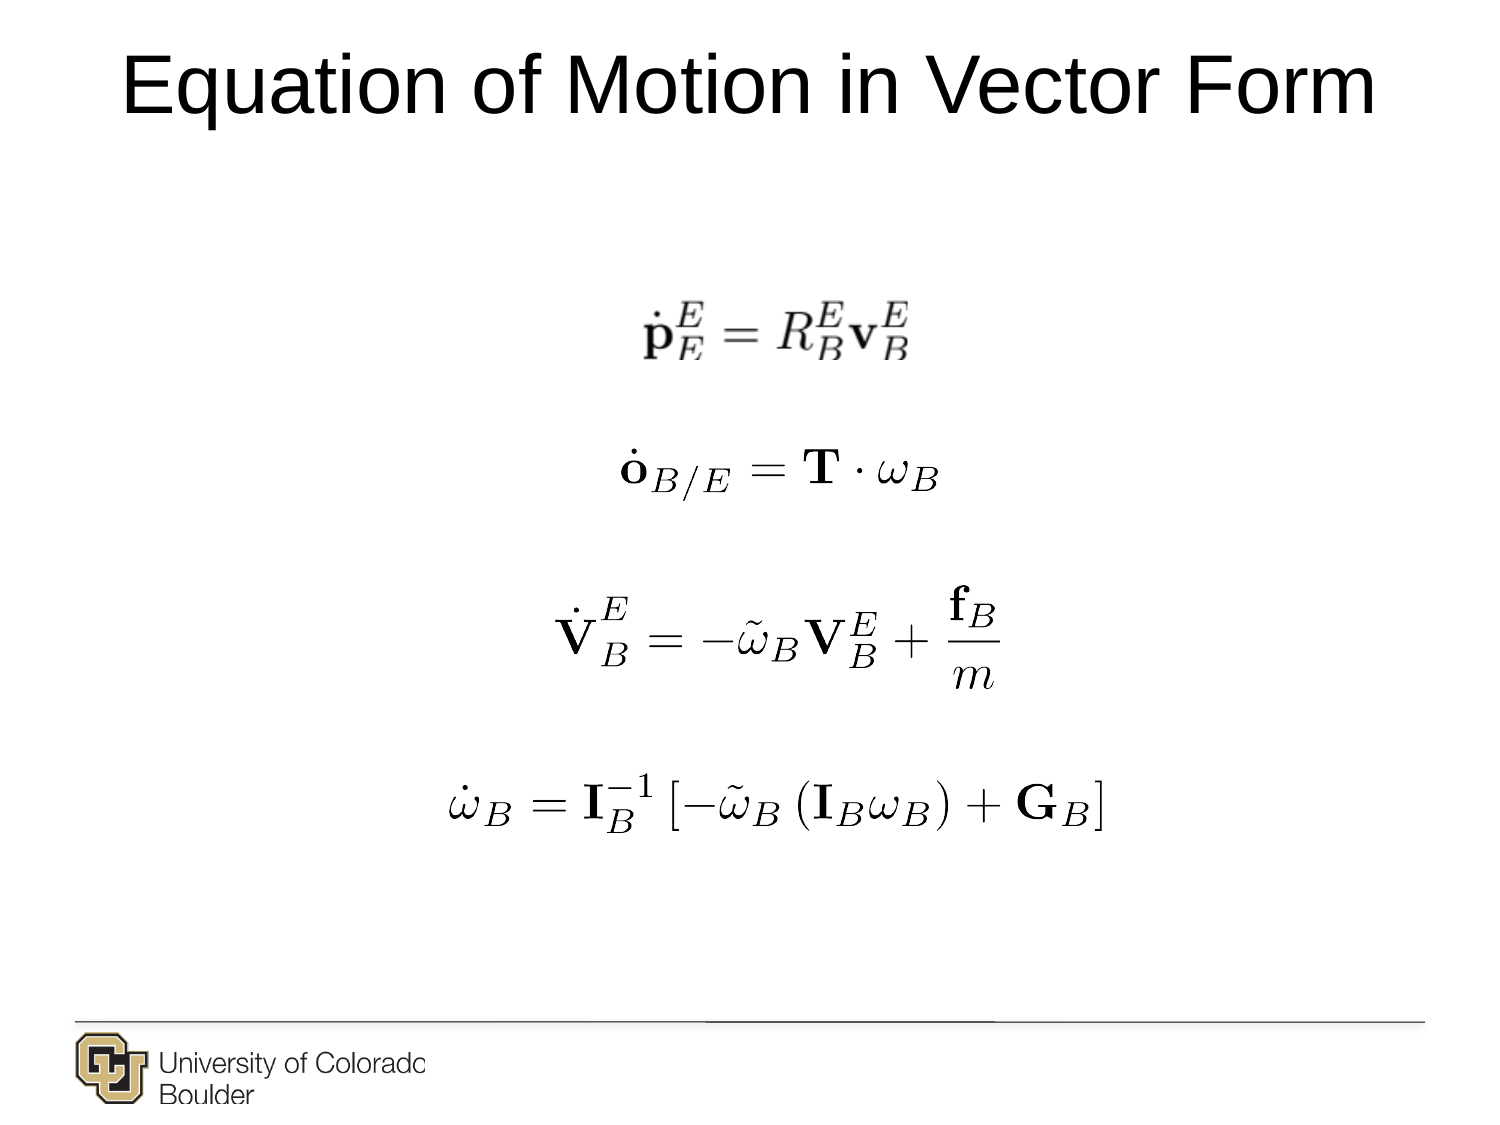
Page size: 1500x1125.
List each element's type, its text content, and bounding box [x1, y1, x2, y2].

picture [621, 448, 938, 502]
picture [449, 773, 1102, 834]
title Equation of Motion in Vector Form [75, 26, 1425, 135]
picture [643, 299, 908, 360]
picture [555, 585, 1000, 689]
